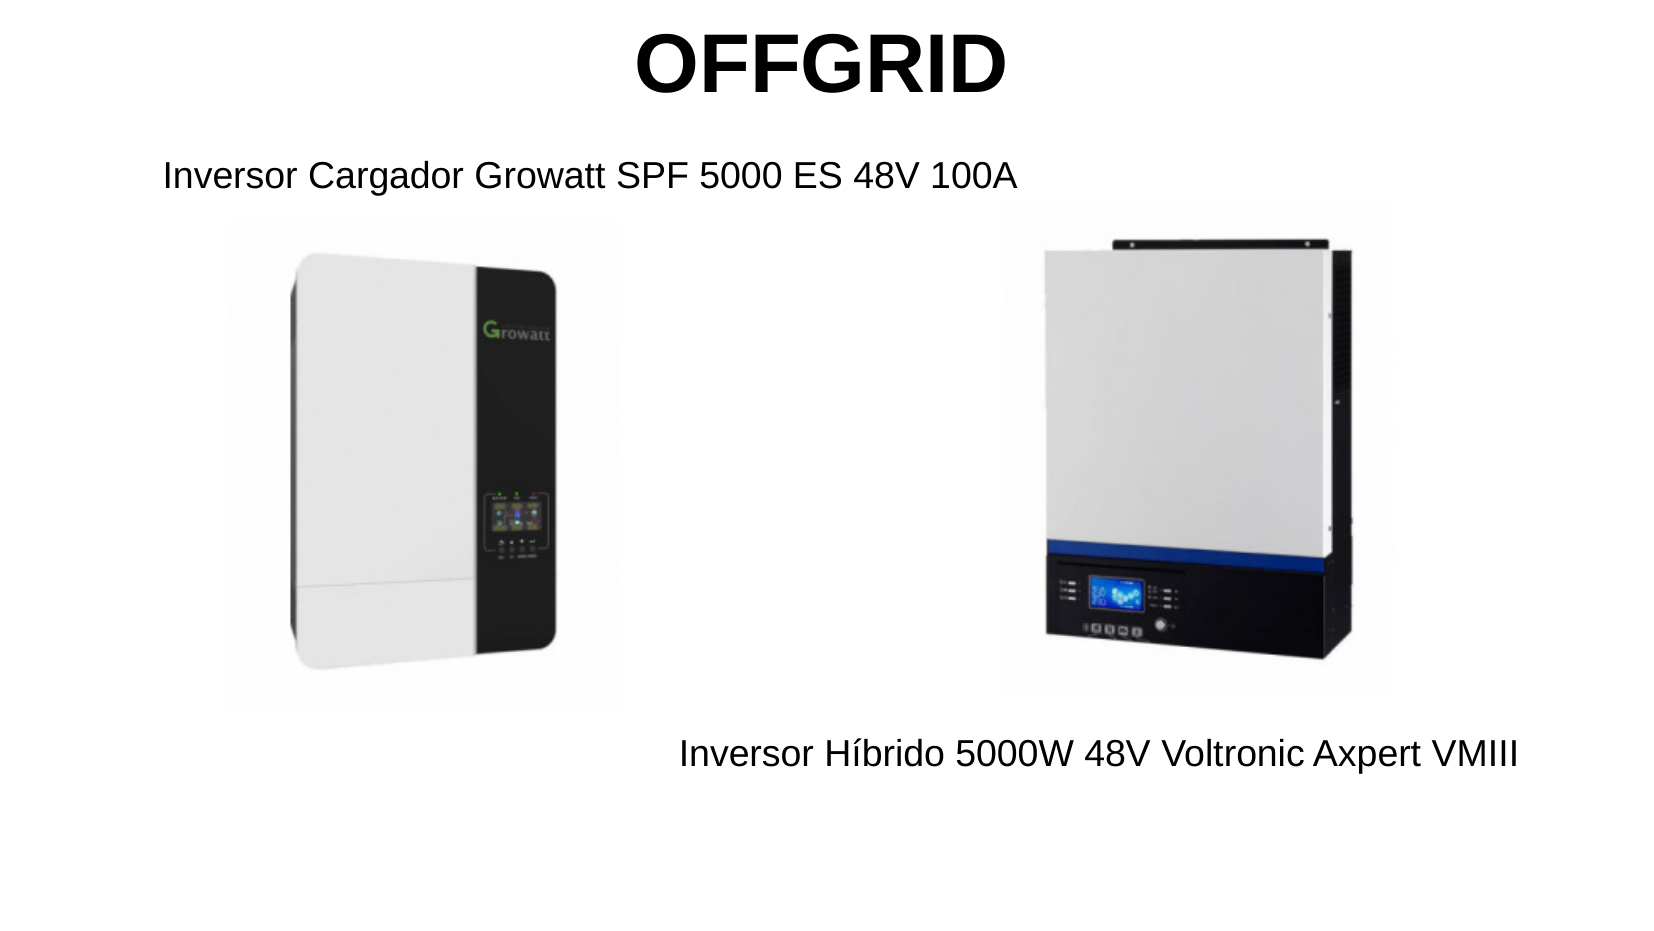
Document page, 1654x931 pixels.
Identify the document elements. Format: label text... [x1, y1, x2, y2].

text_box OFFGRID [620, 10, 1063, 119]
text_box Inversor Híbrido 5000W 48V Voltronic Axpert VMIII [664, 725, 1535, 783]
text_box Inversor Cargador Growatt SPF 5000 ES 48V 100A [147, 147, 1033, 205]
picture [1003, 204, 1394, 694]
picture [228, 220, 620, 710]
